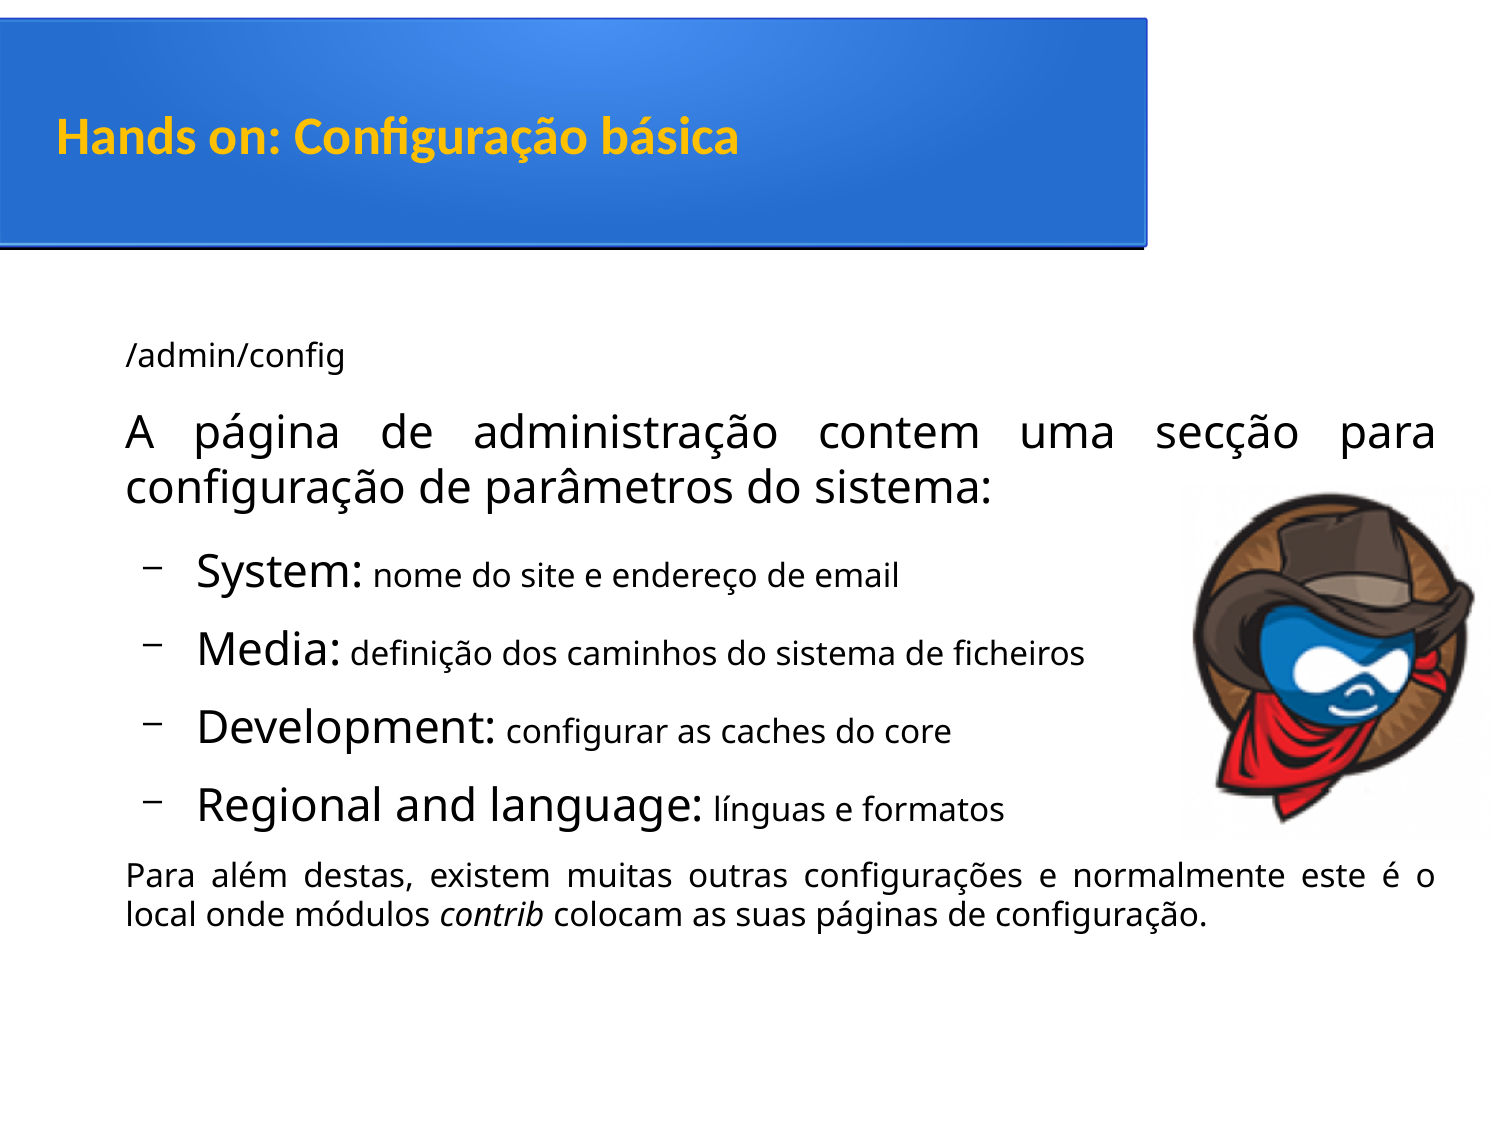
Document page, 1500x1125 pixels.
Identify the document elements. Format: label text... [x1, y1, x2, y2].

list /admin/config A página de administração contem uma secção para configuração de parâmetros do sistema: System: nome do site e endereço de email Media: definição dos caminhos do sistema de ficheiros Development: configurar as caches do core Regional and language: línguas e formatos Para além destas, existem muitas outras configurações e normalmente este é o local onde módulos contrib colocam as suas páginas de configuração. [39, 326, 1453, 966]
picture [1181, 484, 1493, 839]
list Hands on: Configuração básica [41, 41, 1111, 225]
